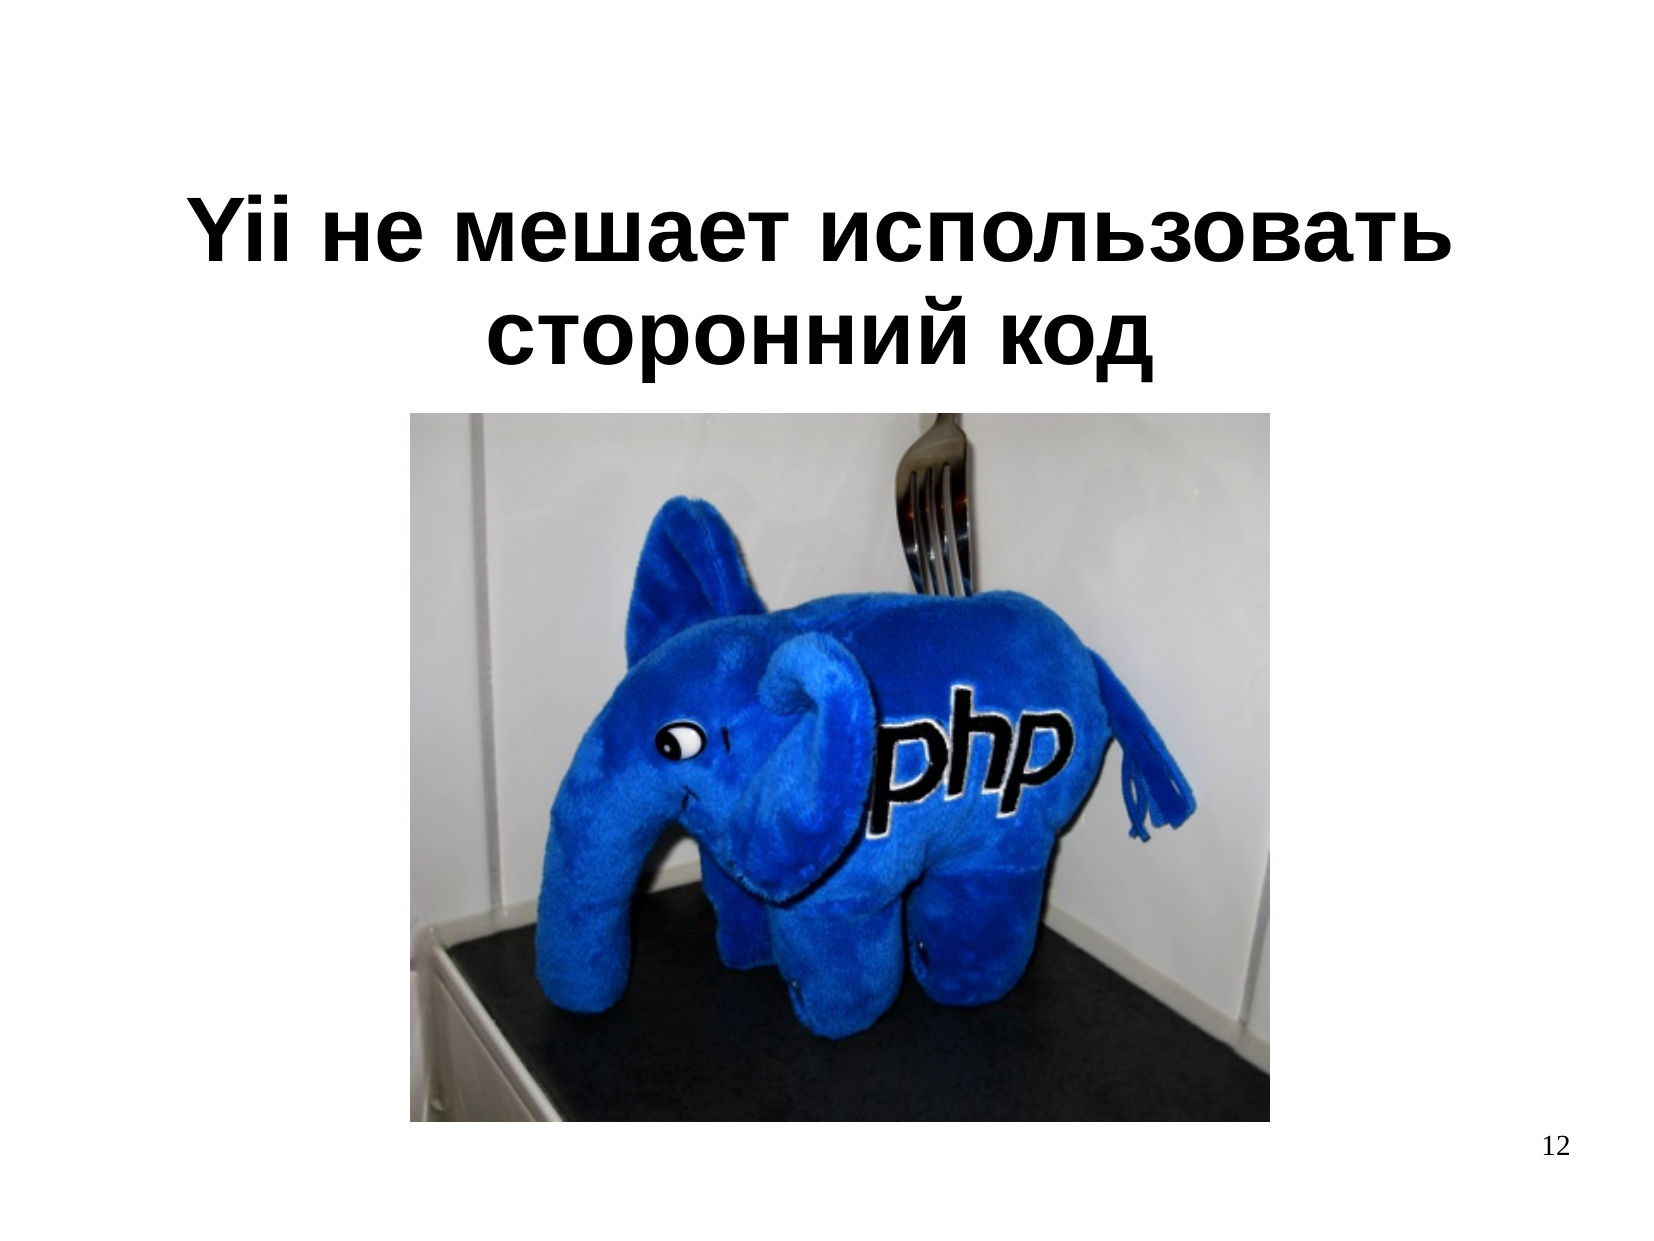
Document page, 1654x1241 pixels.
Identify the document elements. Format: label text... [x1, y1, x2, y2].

title Yii не мешает использовать сторонний код [76, 178, 1565, 384]
picture [410, 413, 1270, 1123]
